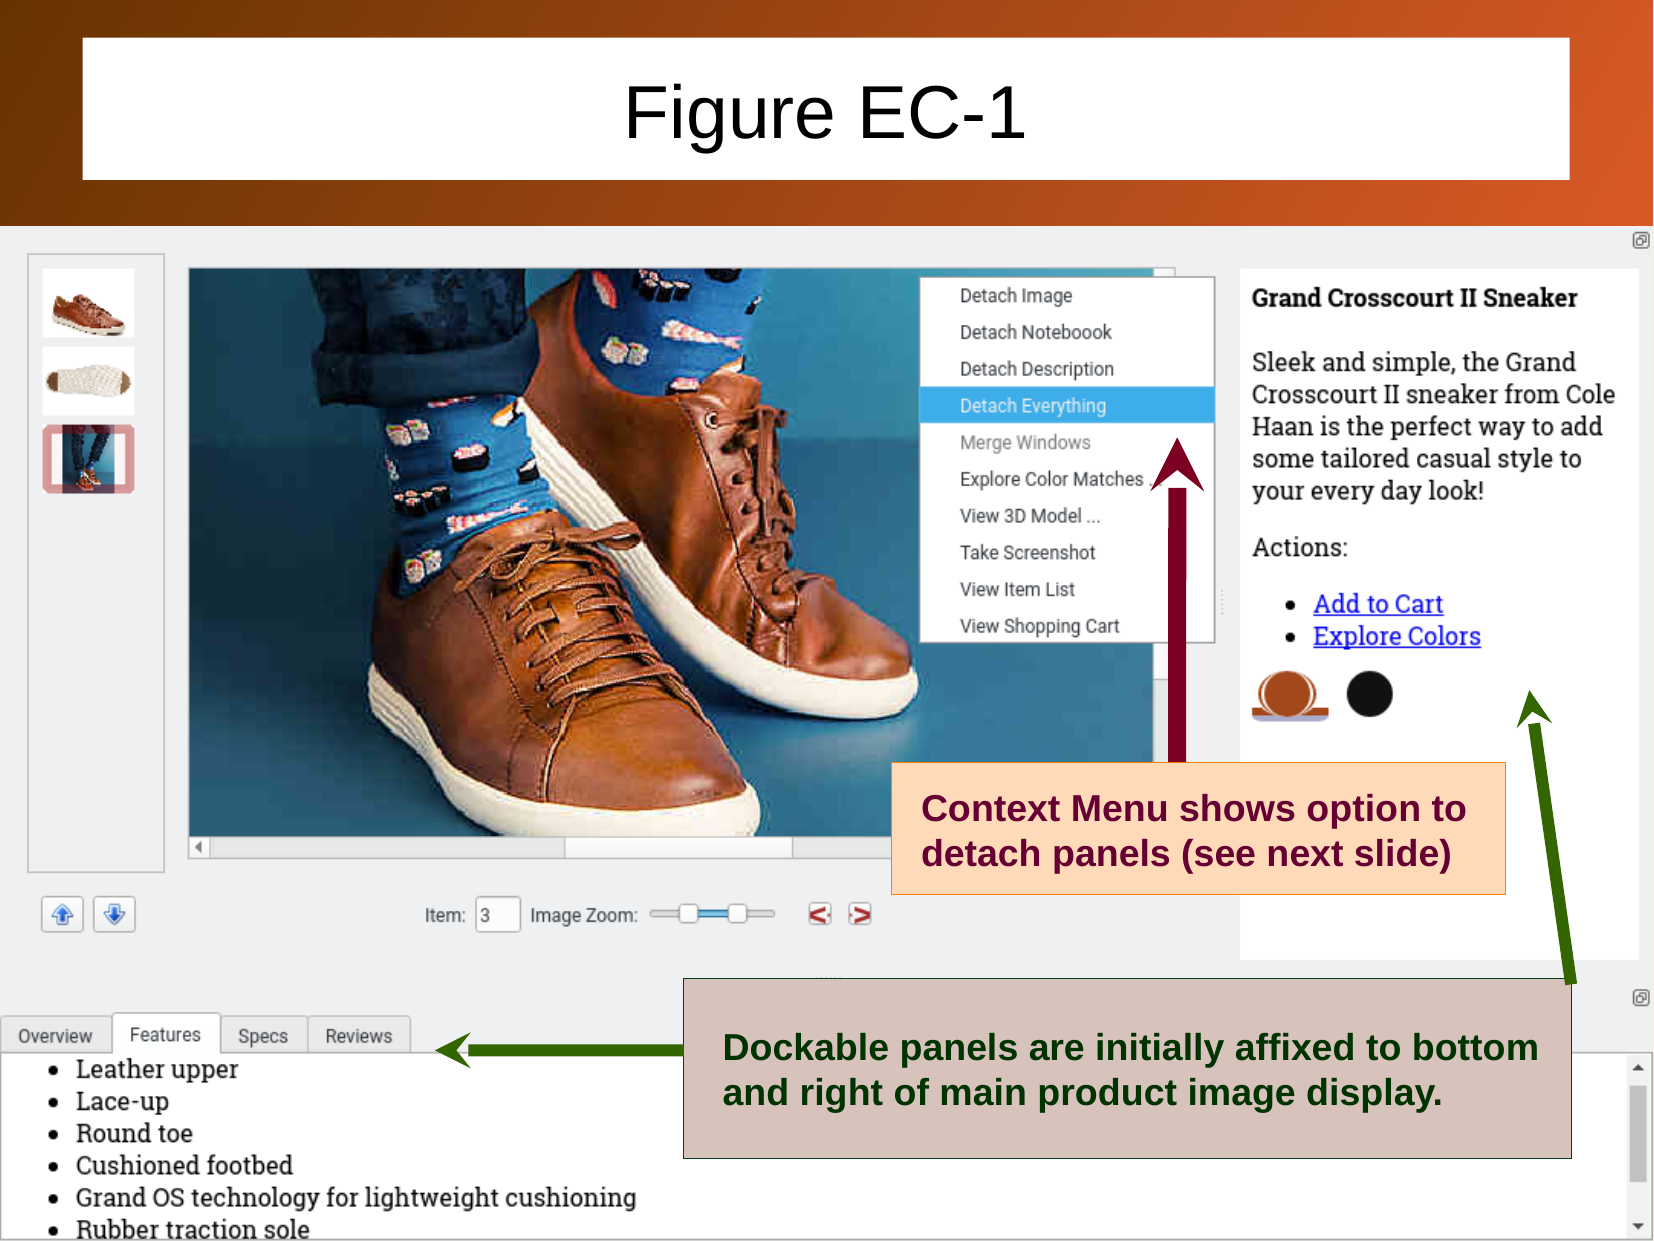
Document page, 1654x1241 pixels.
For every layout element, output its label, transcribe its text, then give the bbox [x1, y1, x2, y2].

text_box Figure EC-1 [82, 37, 1570, 180]
text_box Dockable panels are initially affixed to bottom and right of main product image display. [683, 978, 1572, 1159]
text_box Context Menu shows option to detach panels (see next slide) [891, 762, 1506, 895]
picture [0, 226, 1653, 1241]
